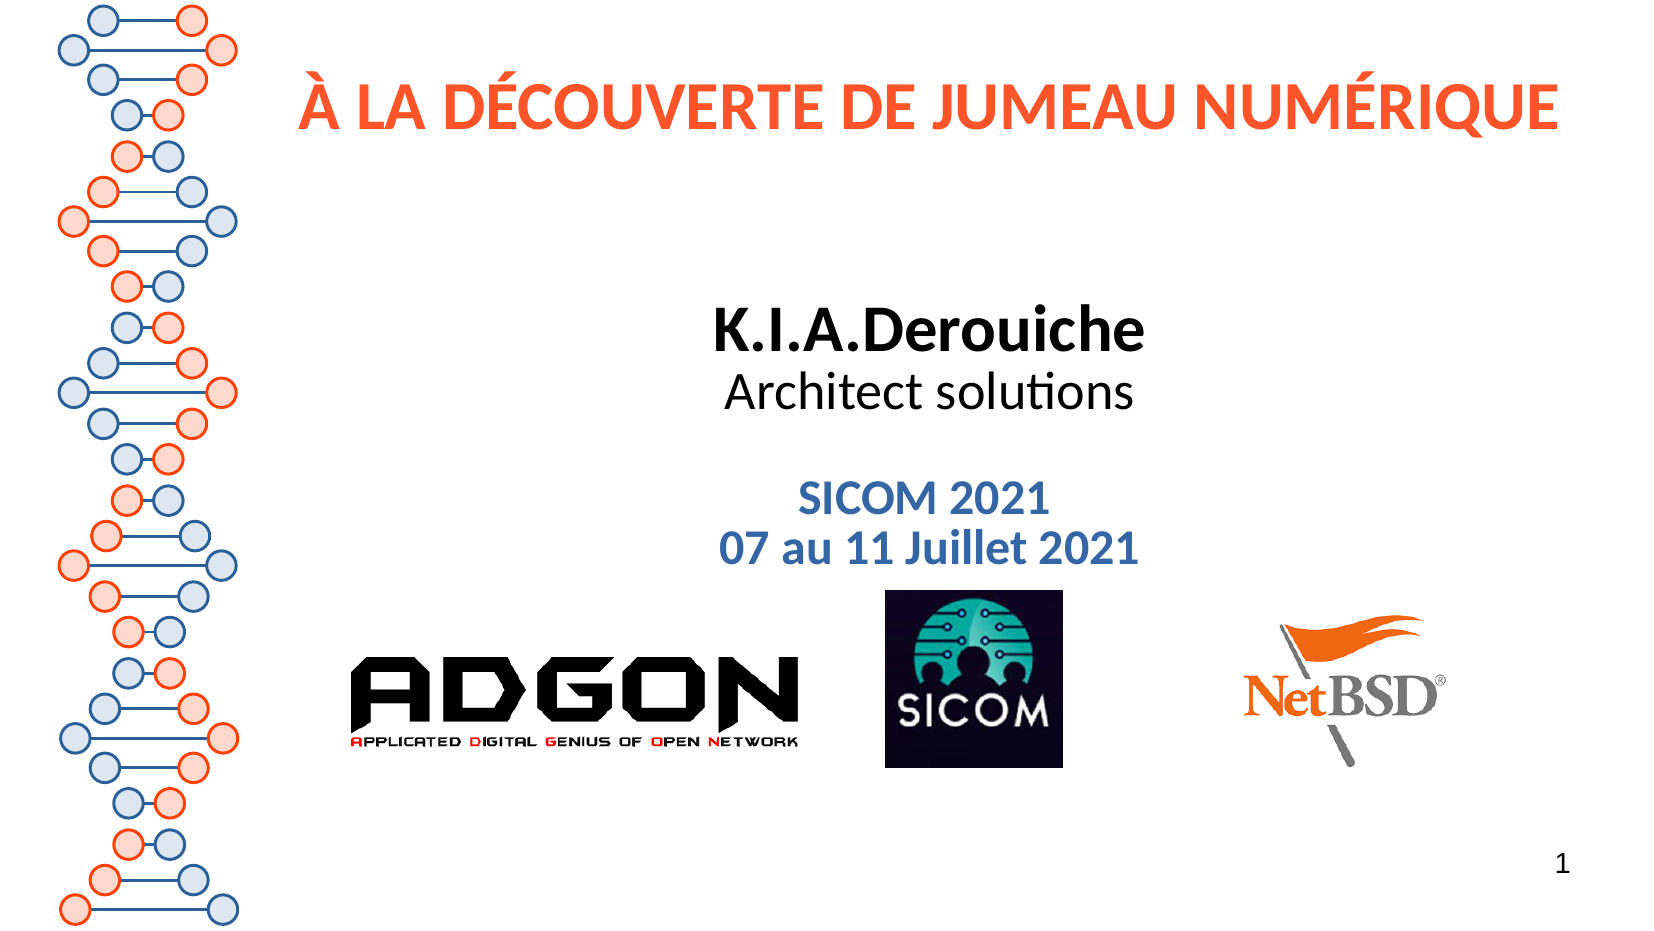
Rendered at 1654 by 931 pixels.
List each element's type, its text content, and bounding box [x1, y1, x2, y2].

picture [351, 657, 798, 747]
picture [1240, 612, 1448, 768]
subtitle K.I.A.Derouiche Architect solutions SICOM 2021 07 au 11 Juillet 2021 [265, 206, 1595, 747]
picture [885, 590, 1063, 768]
title À LA DÉCOUVERTE DE JUMEAU NUMÉRIQUE [265, 35, 1595, 189]
